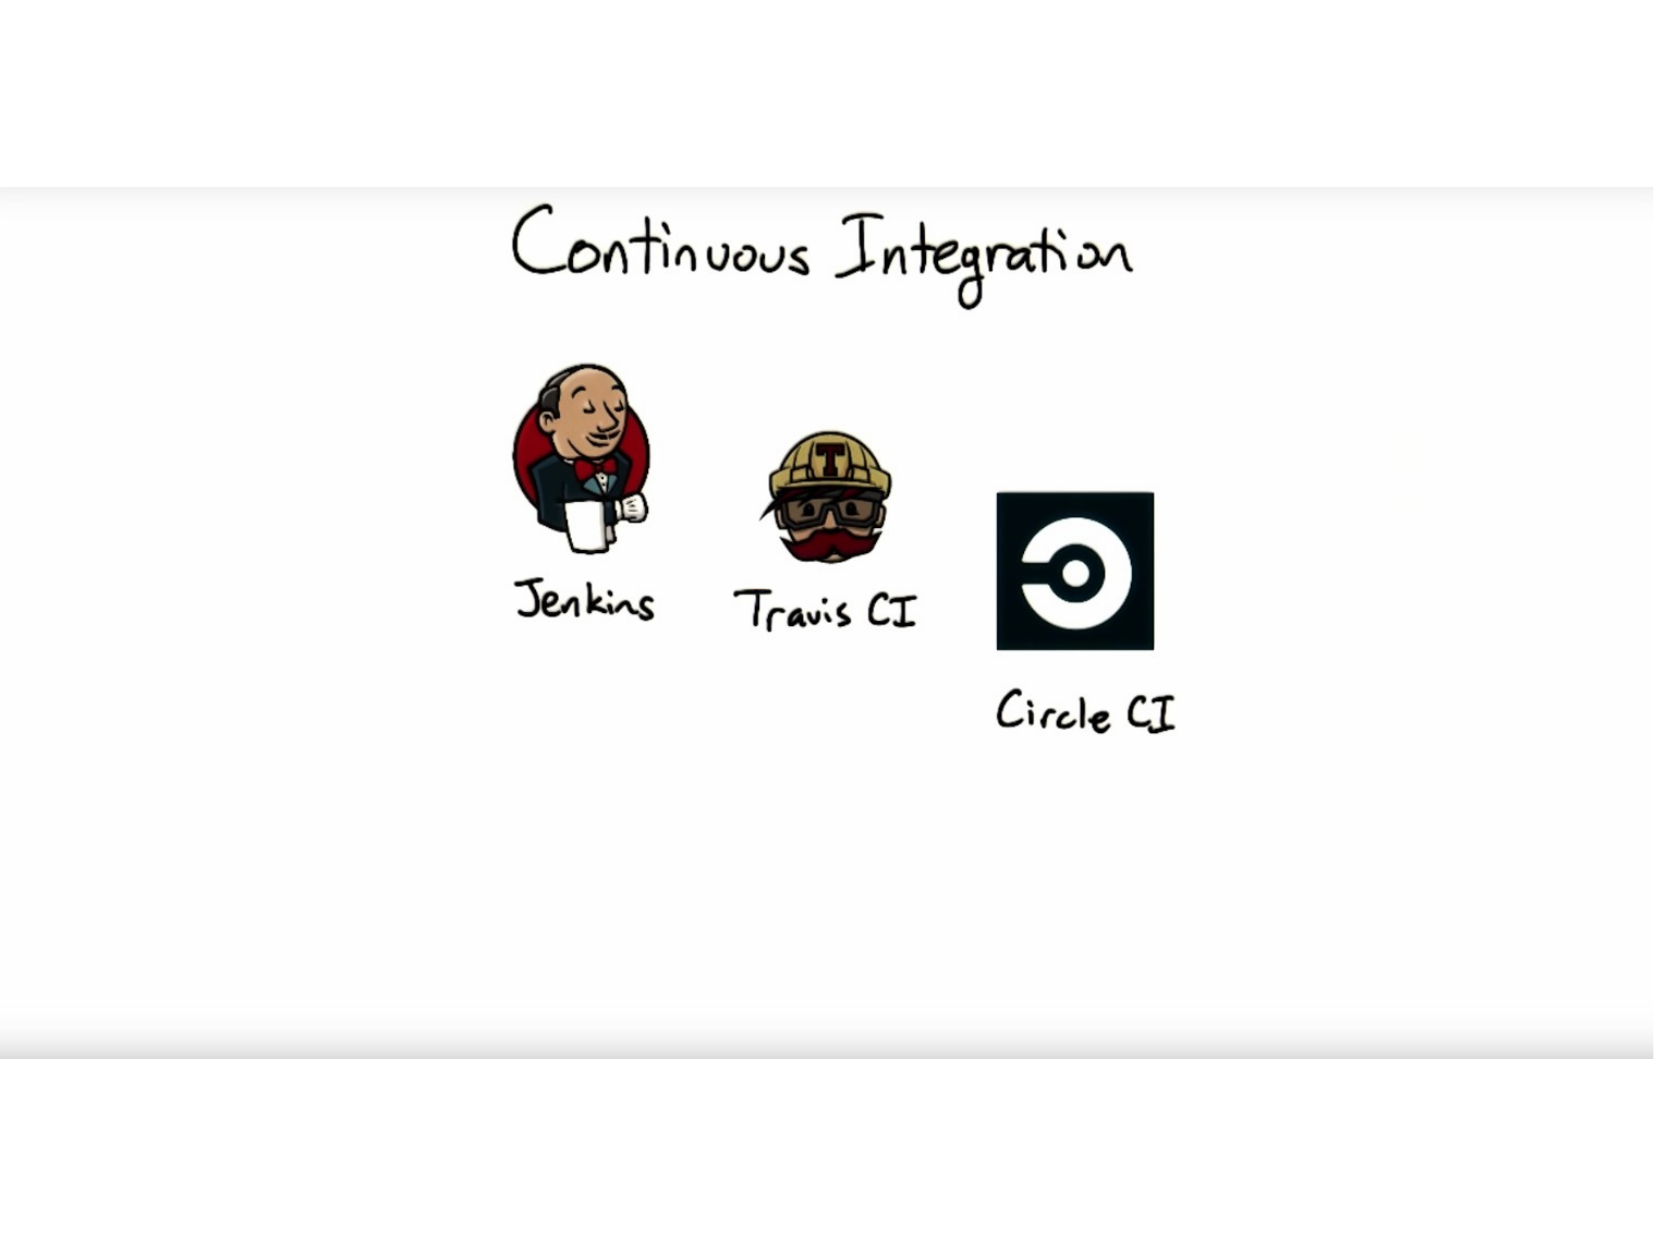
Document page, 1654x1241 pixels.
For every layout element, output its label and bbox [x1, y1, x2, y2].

picture [0, 187, 1654, 1059]
